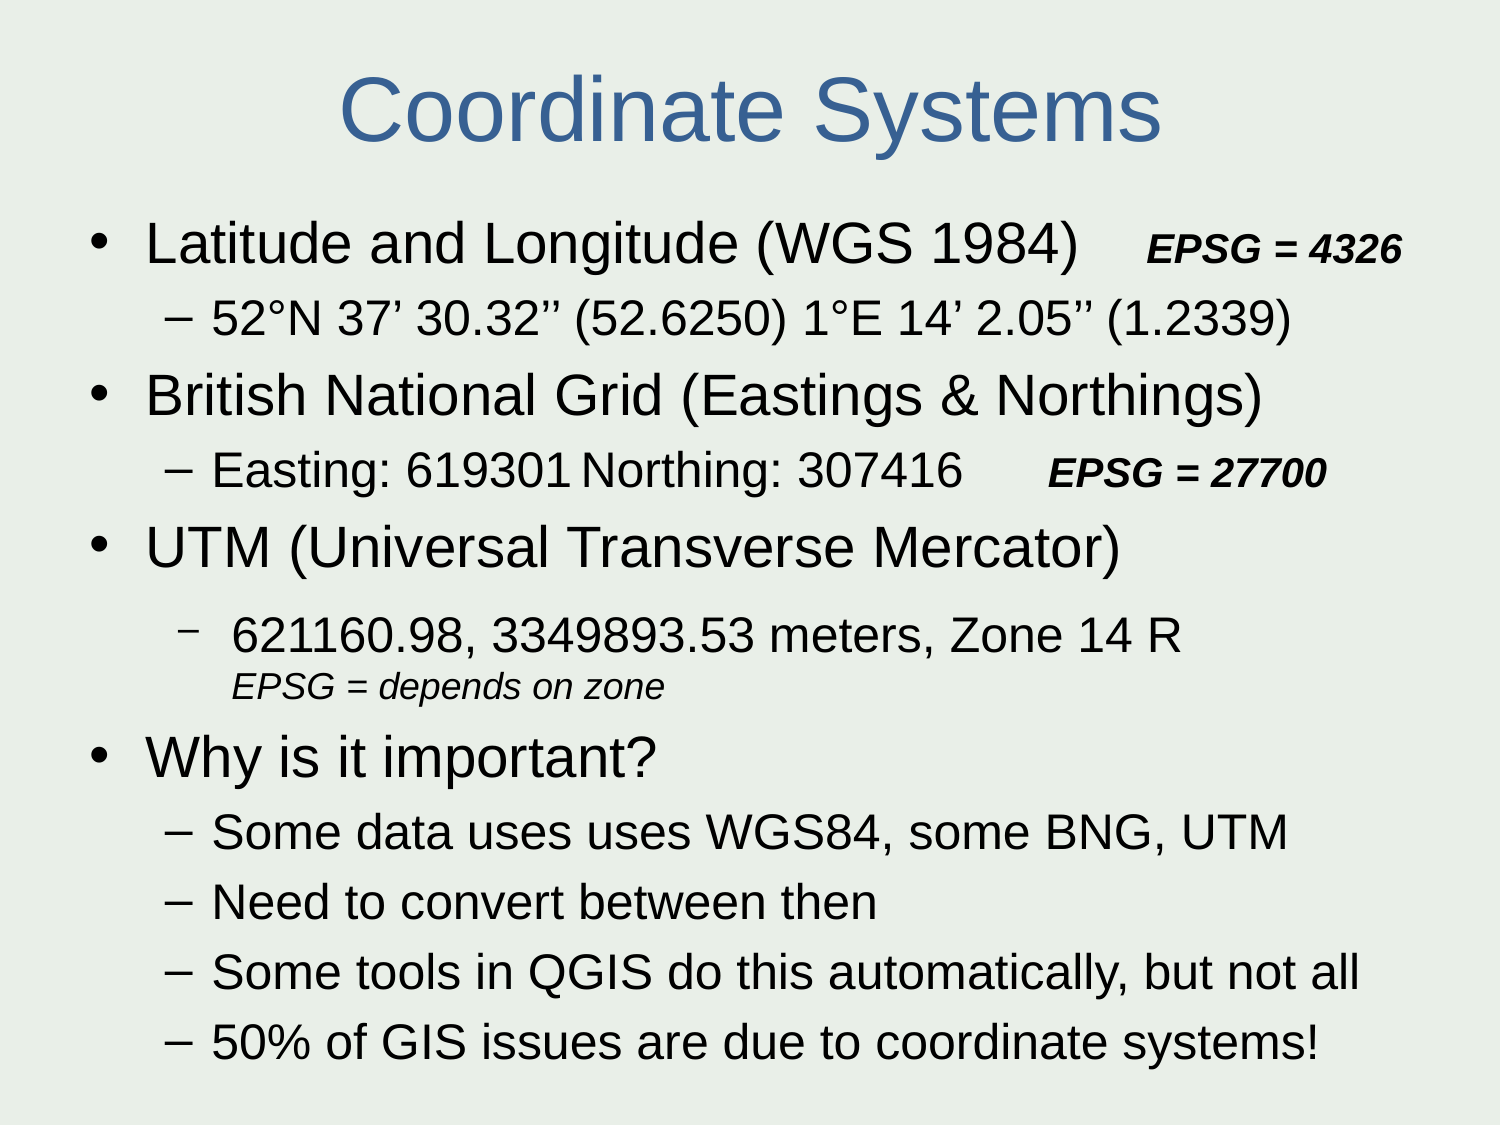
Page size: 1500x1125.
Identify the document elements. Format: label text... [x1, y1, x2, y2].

list Latitude and Longitude (WGS 1984) EPSG = 4326 52°N 37’ 30.32’’ (52.6250) 1°E 14’ 2.05’’ (1.2339) British National Grid (Eastings & Northings) Easting: 619301 Northing: 307416 EPSG = 27700 UTM (Universal Transverse Mercator) 621160.98, 3349893.53 meters, Zone 14 R EPSG = depends on zone Why is it important? Some data uses uses WGS84, some BNG, UTM Need to convert between then Some tools in QGIS do this automatically, but not all 50% of GIS issues are due to coordinate systems! [74, 198, 1425, 1085]
title Coordinate Systems [76, 42, 1427, 231]
